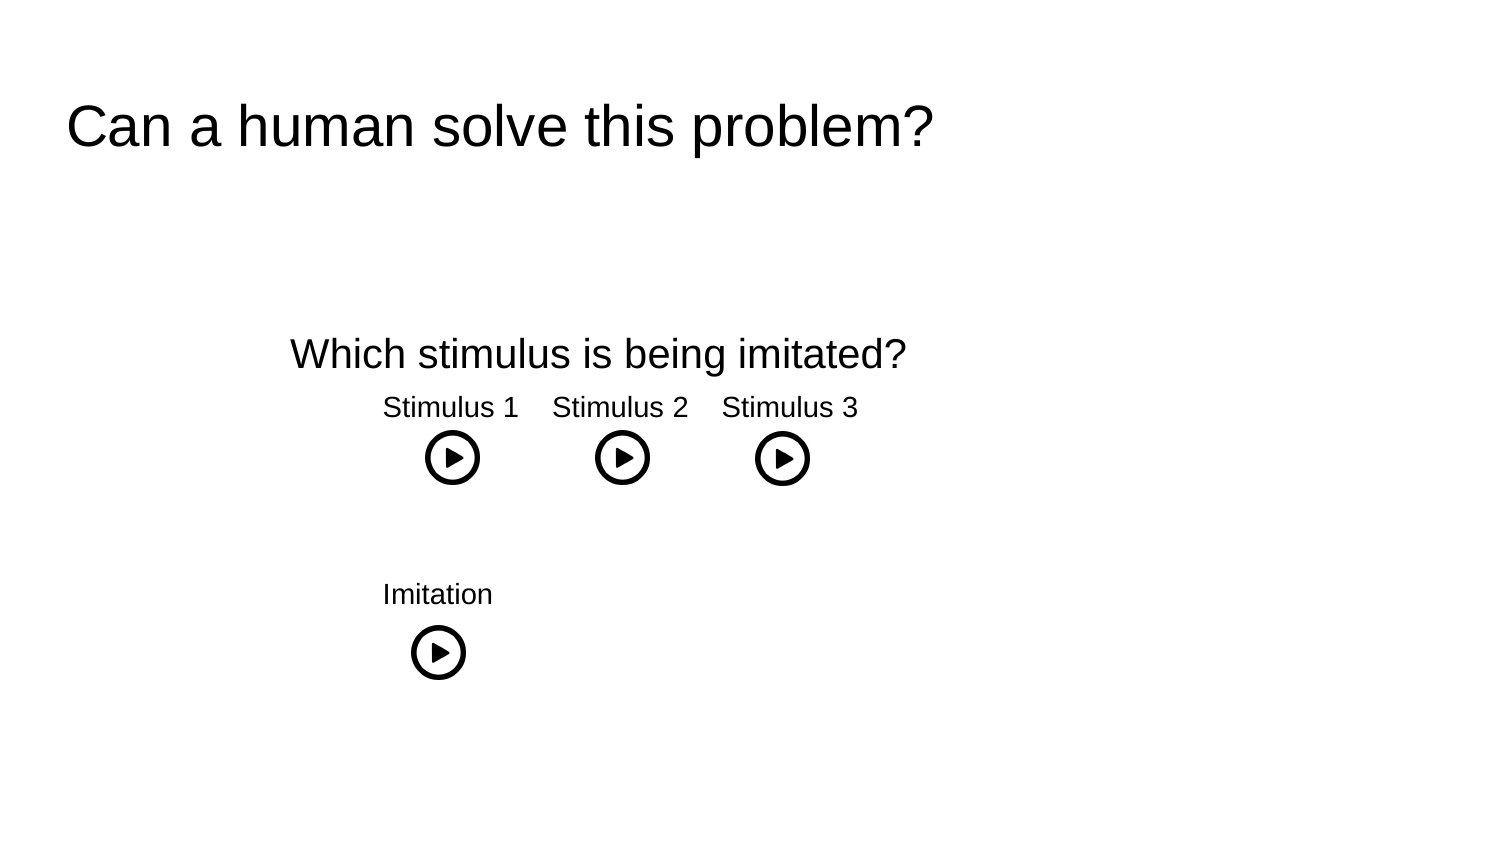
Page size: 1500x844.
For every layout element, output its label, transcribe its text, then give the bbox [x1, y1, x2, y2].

title Can a human solve this problem? [51, 72, 1449, 167]
picture [595, 430, 650, 485]
picture [425, 430, 480, 485]
picture [755, 431, 810, 486]
list Which stimulus is being imitated? Stimulus 1 Stimulus 2 Stimulus 3 Imitation [51, 188, 1449, 750]
picture [411, 625, 466, 680]
